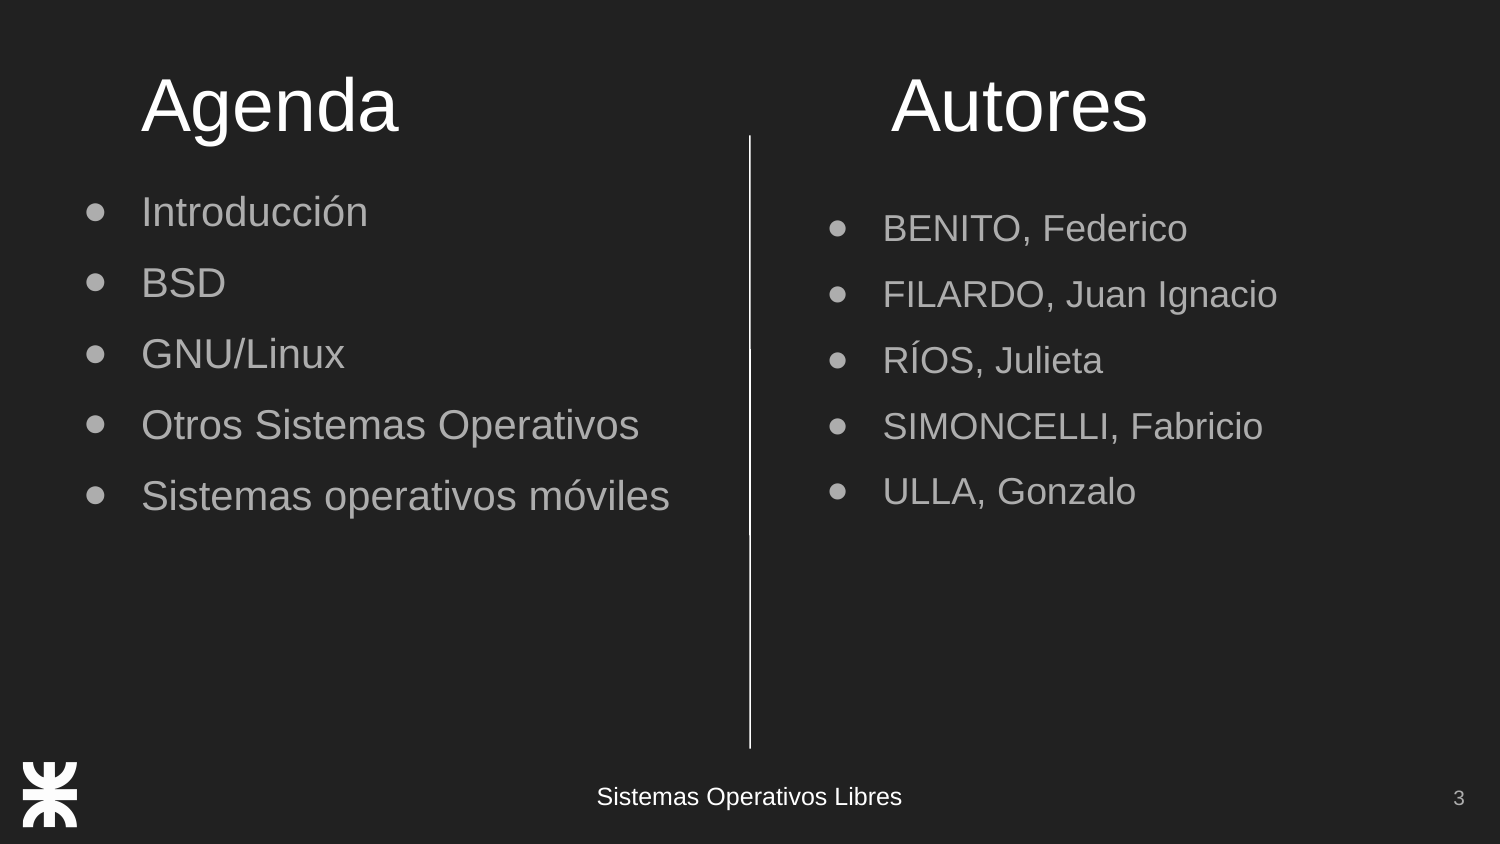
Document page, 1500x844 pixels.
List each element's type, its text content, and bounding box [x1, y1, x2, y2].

picture [22, 762, 77, 829]
list BENITO, Federico FILARDO, Juan Ignacio RÍOS, Julieta SIMONCELLI, Fabricio ULLA, Gonzalo [792, 189, 1449, 750]
slide_number <number> [1389, 764, 1480, 830]
title Sistemas Operativos Libres [254, 748, 1246, 843]
list Introducción BSD GNU/Linux Otros Sistemas Operativos Sistemas operativos móviles [51, 169, 715, 746]
title Agenda Autores [51, 41, 1449, 136]
